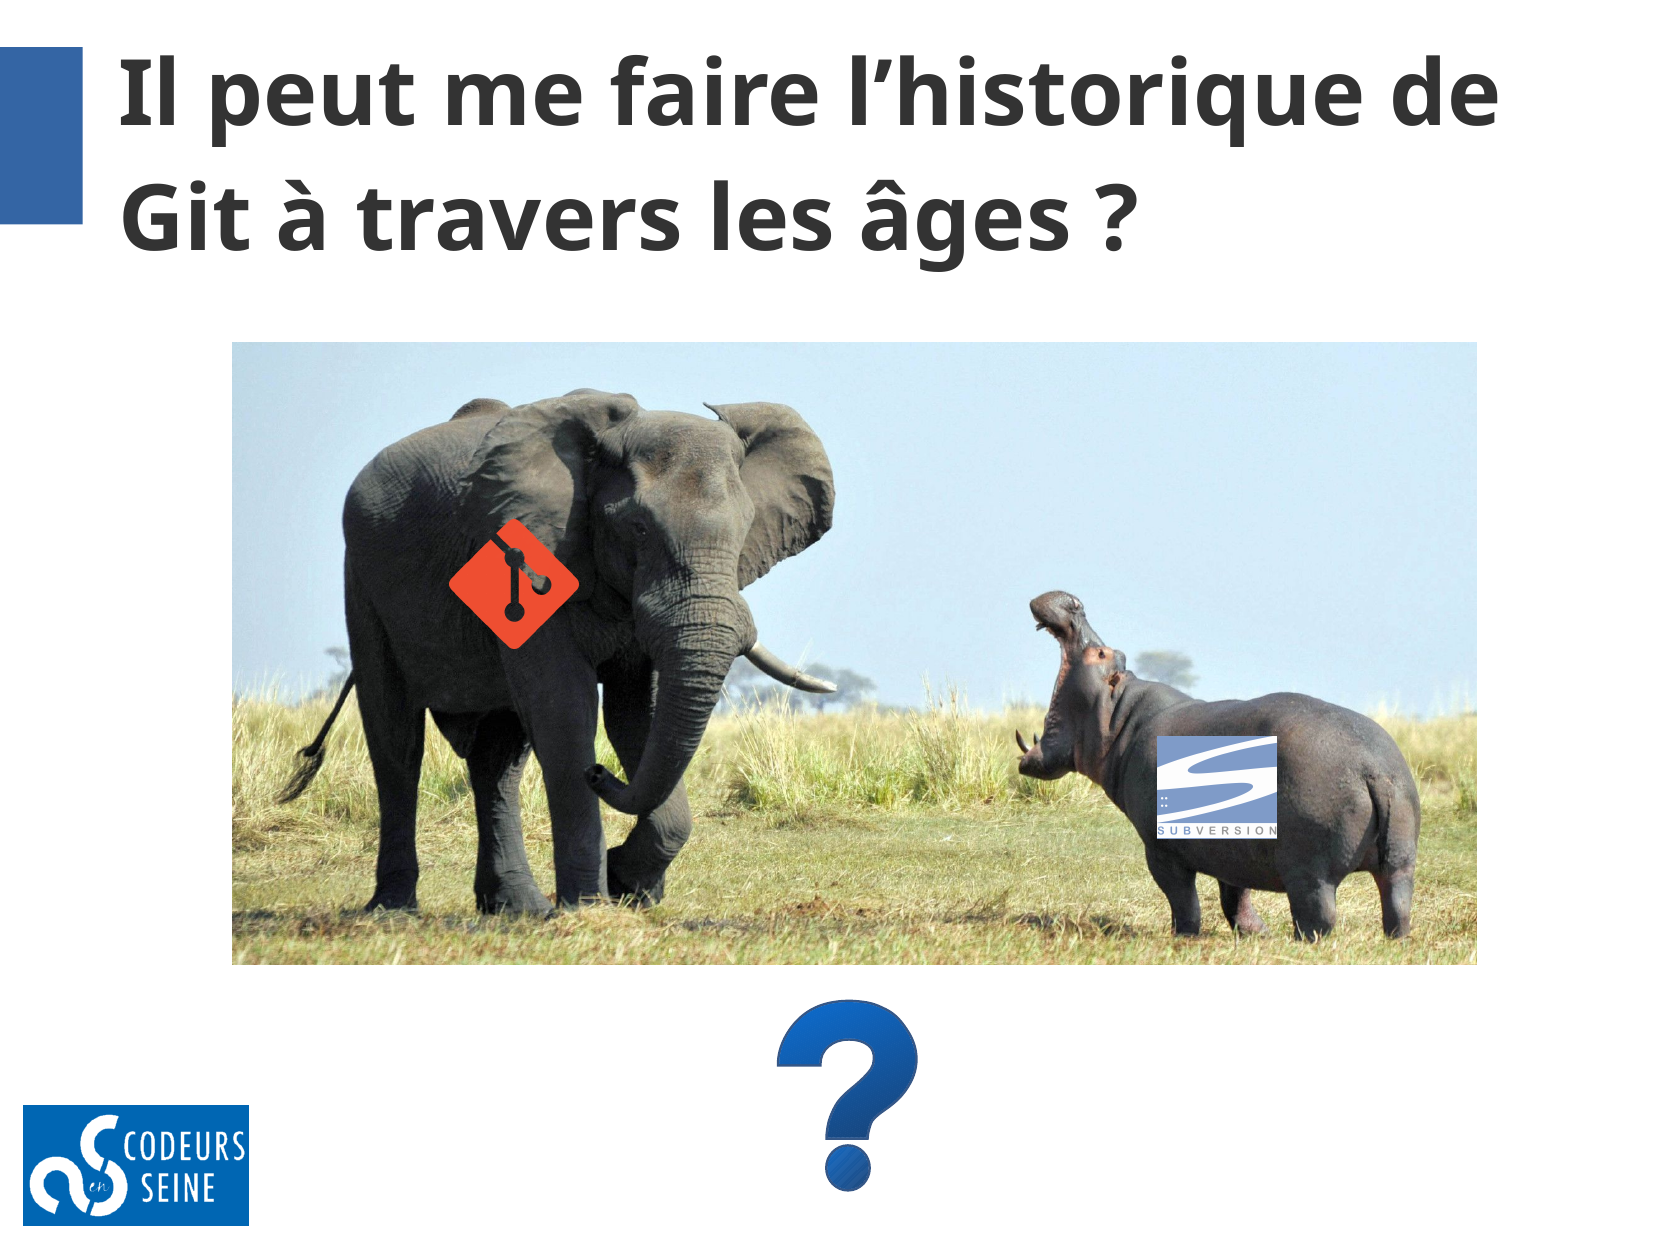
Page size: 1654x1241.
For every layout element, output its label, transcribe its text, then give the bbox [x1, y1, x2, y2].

title Il peut me faire l’historique de Git à travers les âges ? [118, 45, 1571, 260]
picture [23, 1105, 249, 1226]
picture [232, 342, 1477, 1229]
